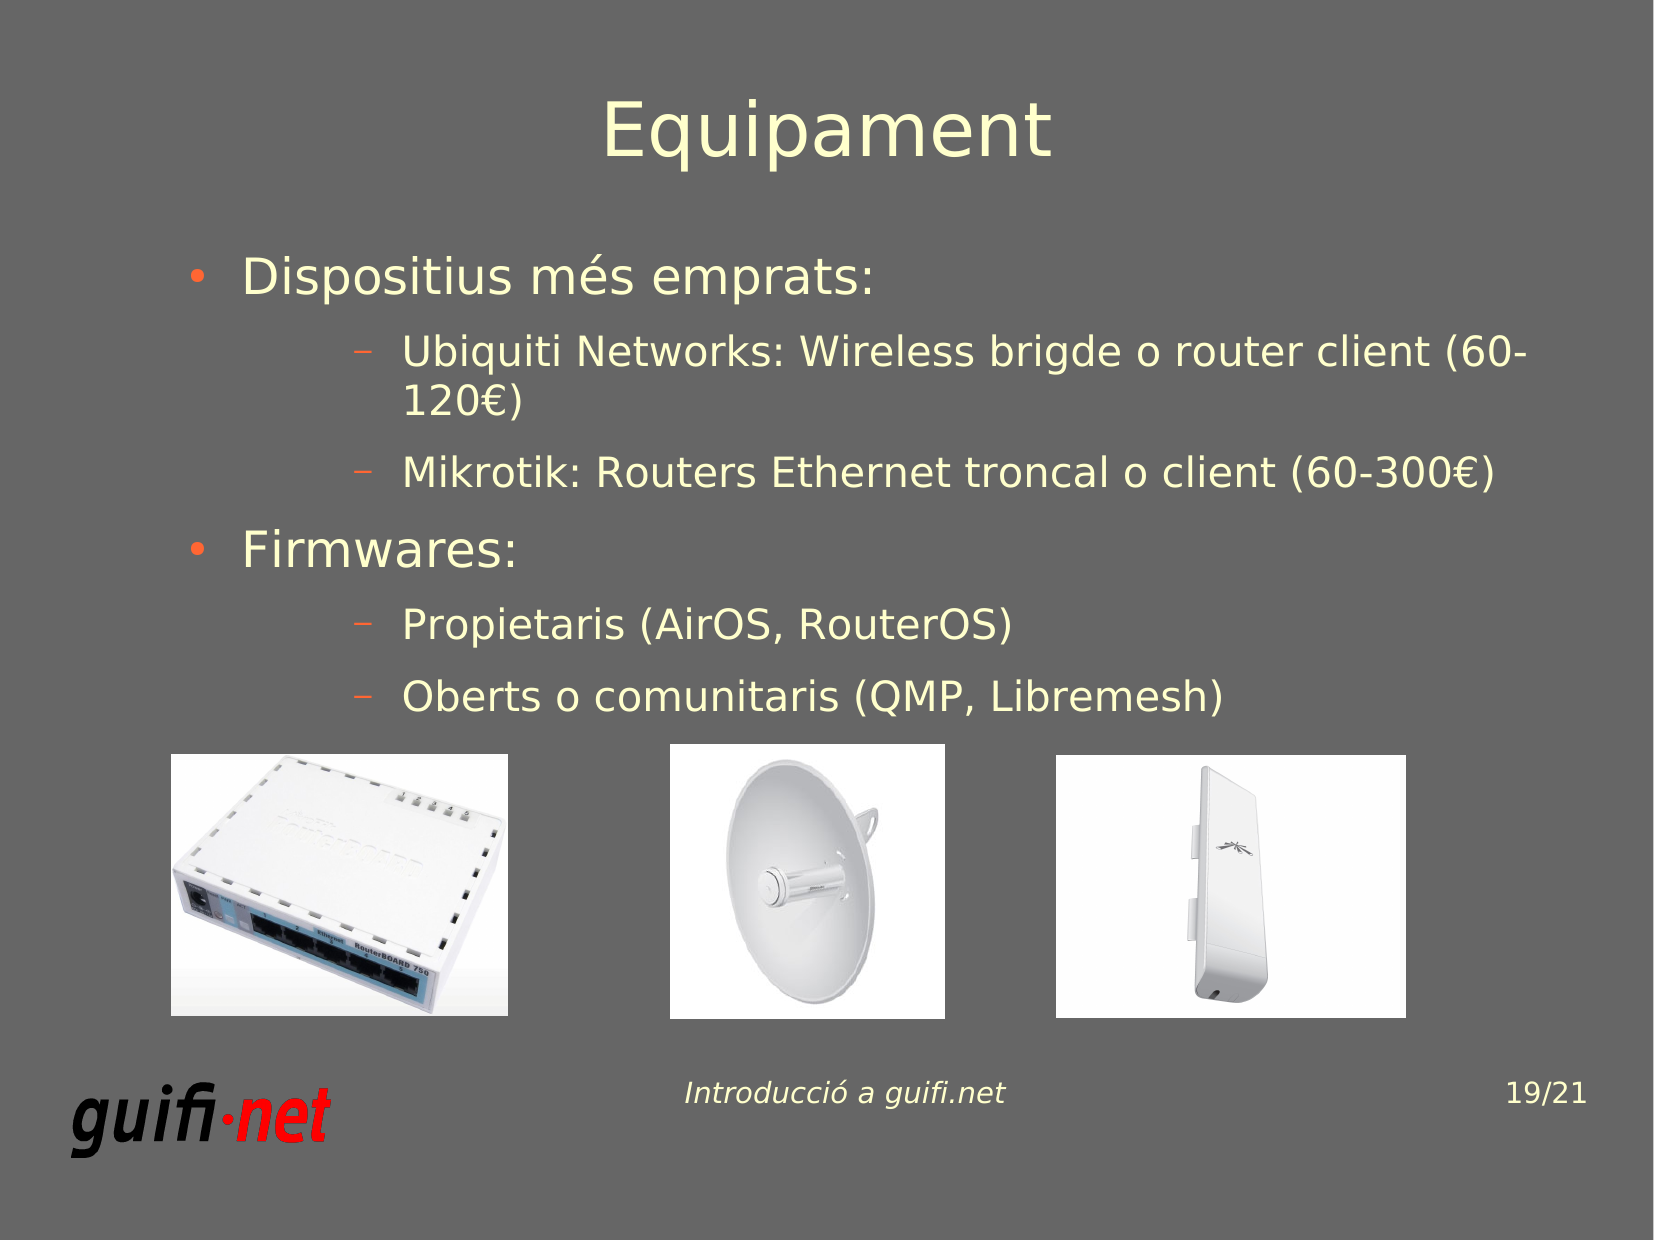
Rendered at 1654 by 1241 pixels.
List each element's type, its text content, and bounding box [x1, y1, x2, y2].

picture [71, 1082, 331, 1158]
picture [171, 754, 508, 1016]
list Dispositius més emprats: Ubiquiti Networks: Wireless brigde o router client (60-120€) Mikrotik: Routers Ethernet troncal o client (60-300€) Firmwares: Propietaris (AirOS, RouterOS) Oberts o comunitaris (QMP, Libremesh) [118, 248, 1571, 1045]
picture [670, 744, 945, 1019]
title Equipament [82, 49, 1571, 213]
picture [1056, 755, 1406, 1018]
